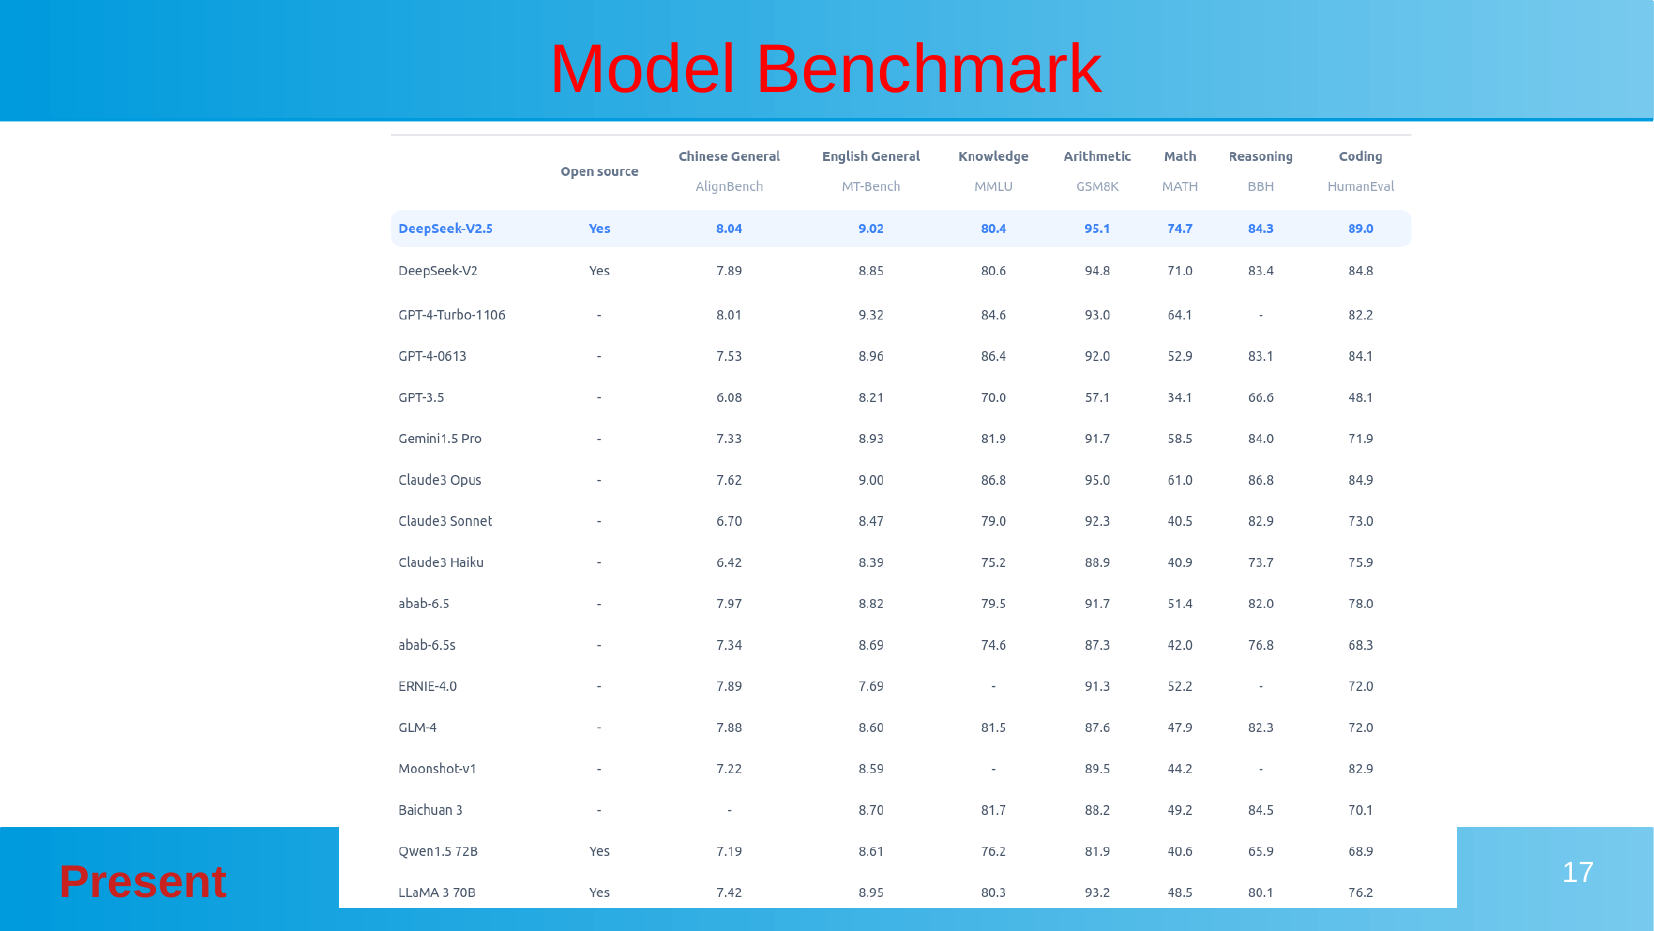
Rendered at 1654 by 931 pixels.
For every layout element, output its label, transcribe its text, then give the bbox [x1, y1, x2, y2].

picture [339, 124, 1457, 908]
title Model Benchmark [59, 29, 1595, 108]
